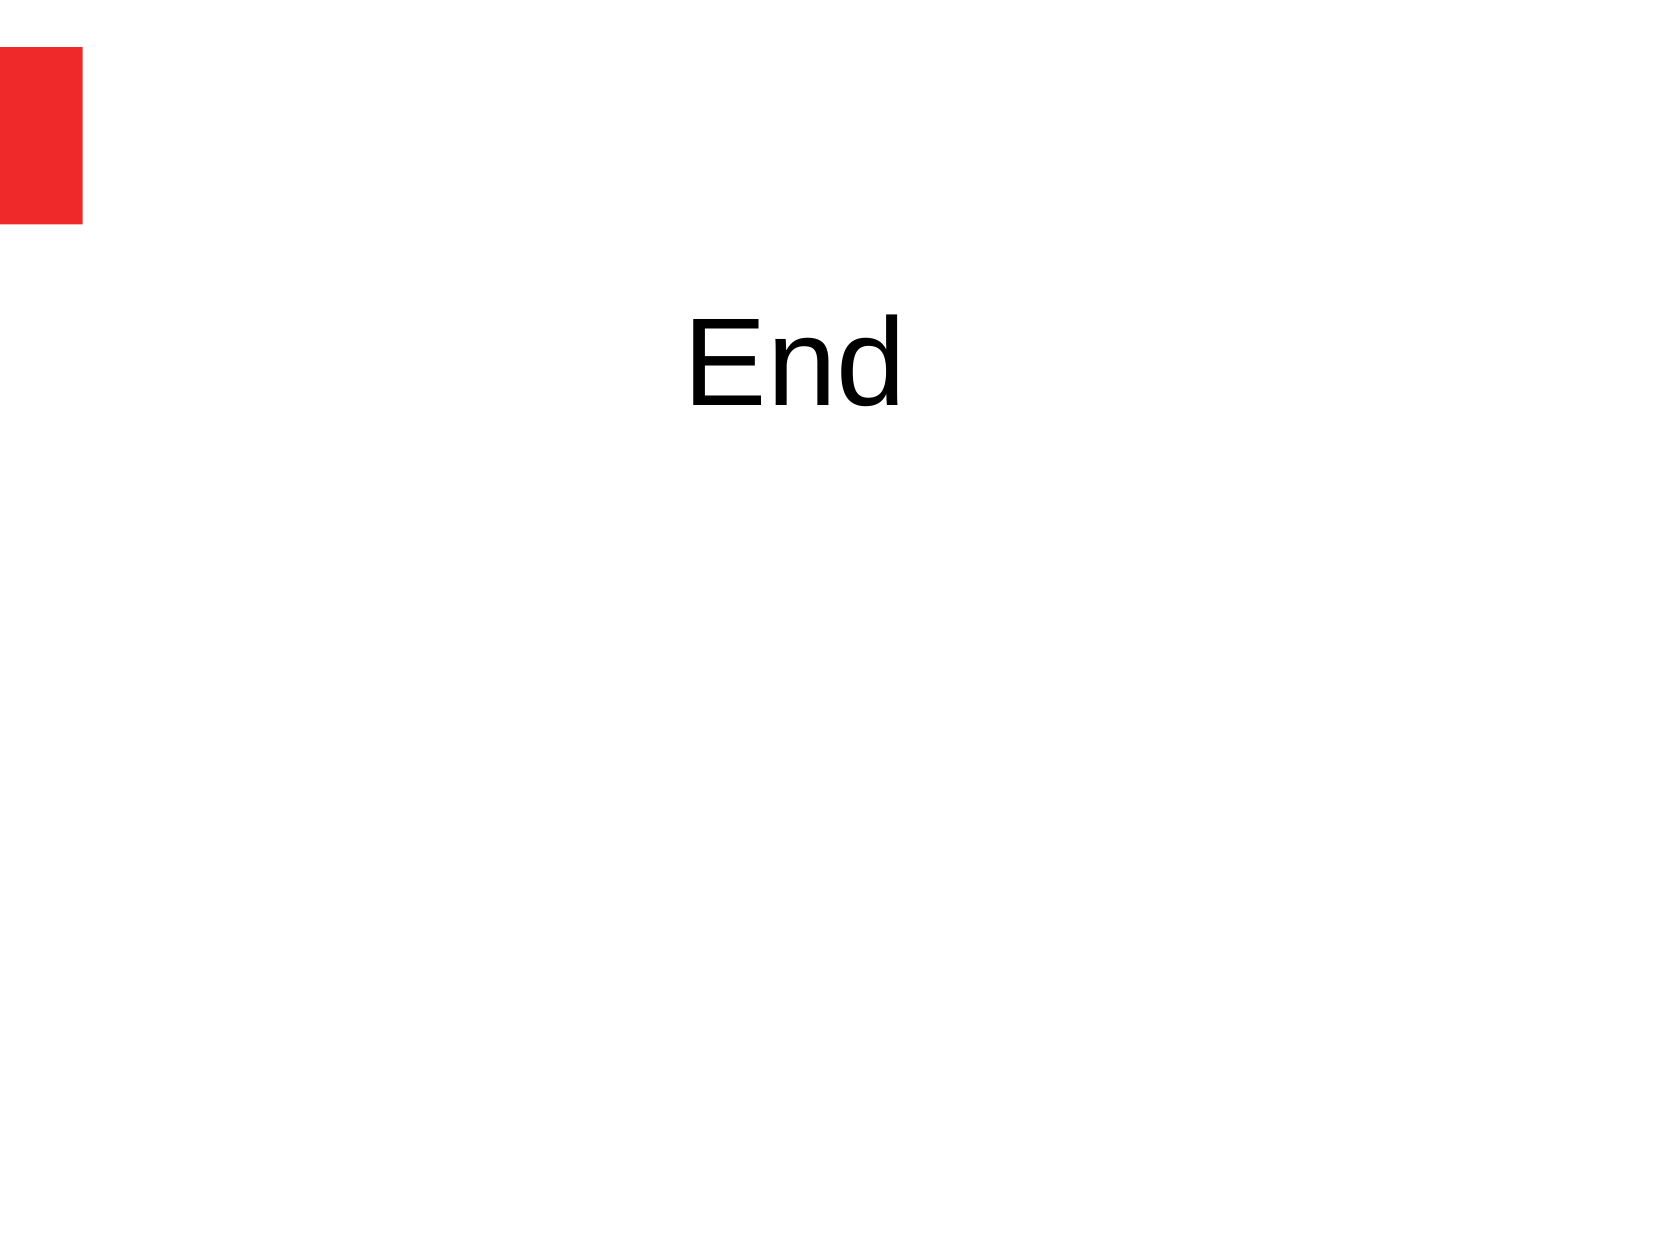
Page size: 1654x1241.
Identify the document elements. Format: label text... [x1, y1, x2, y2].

text_box End [360, 285, 1231, 440]
